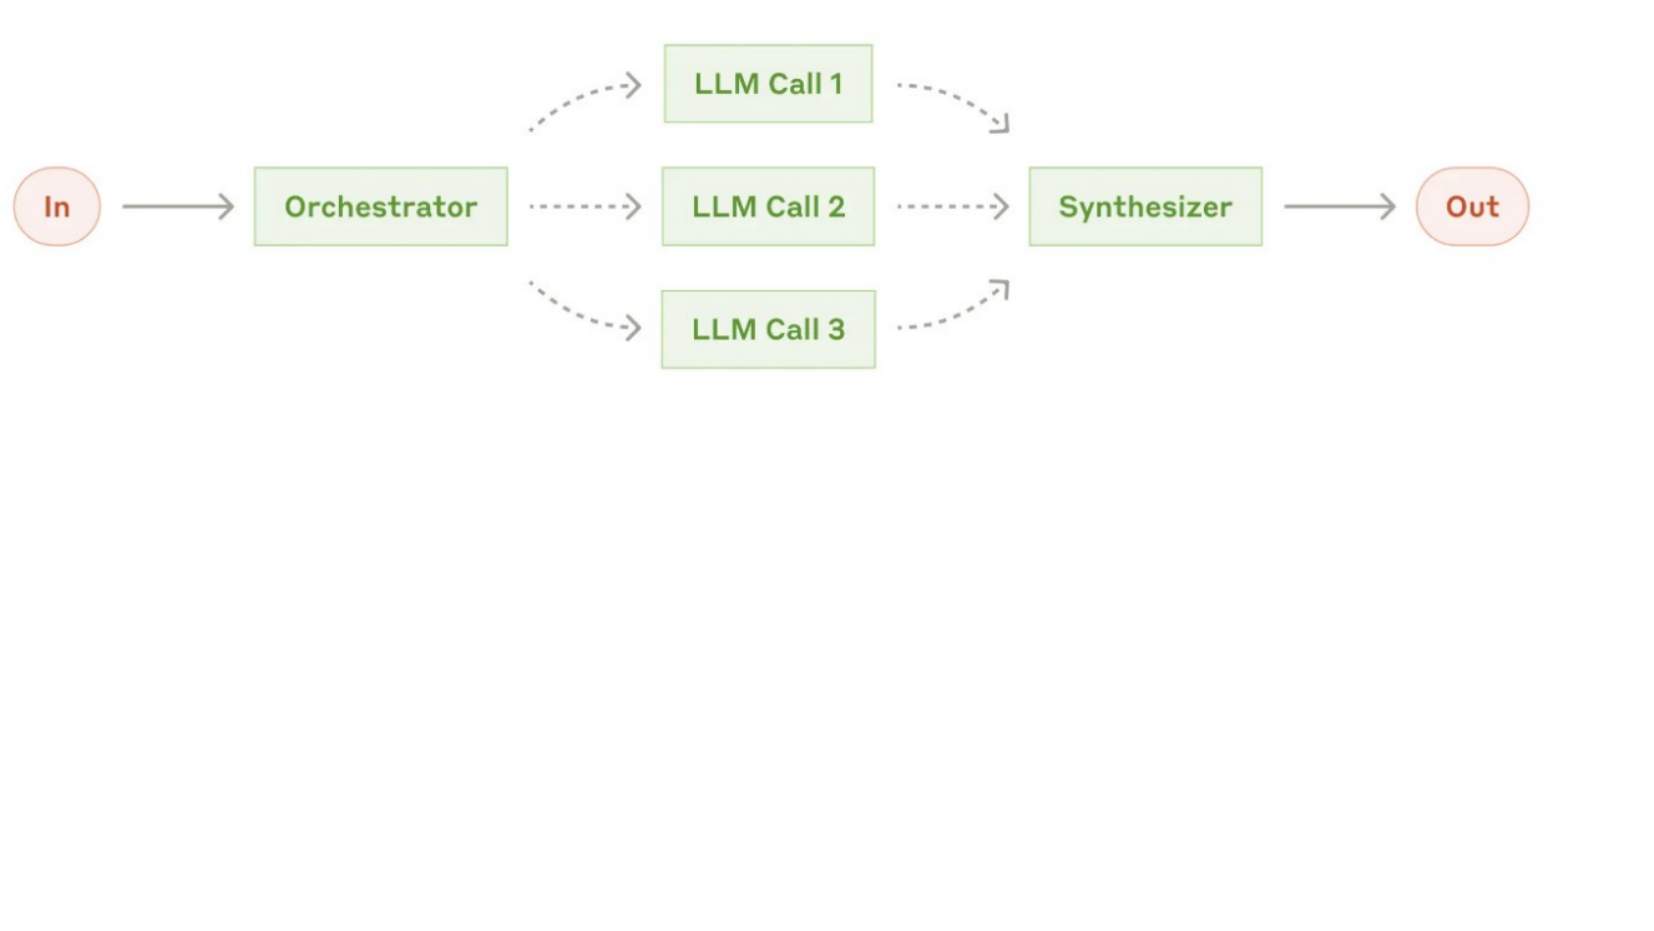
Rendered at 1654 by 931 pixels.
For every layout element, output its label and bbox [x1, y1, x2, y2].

picture [0, 29, 1654, 454]
